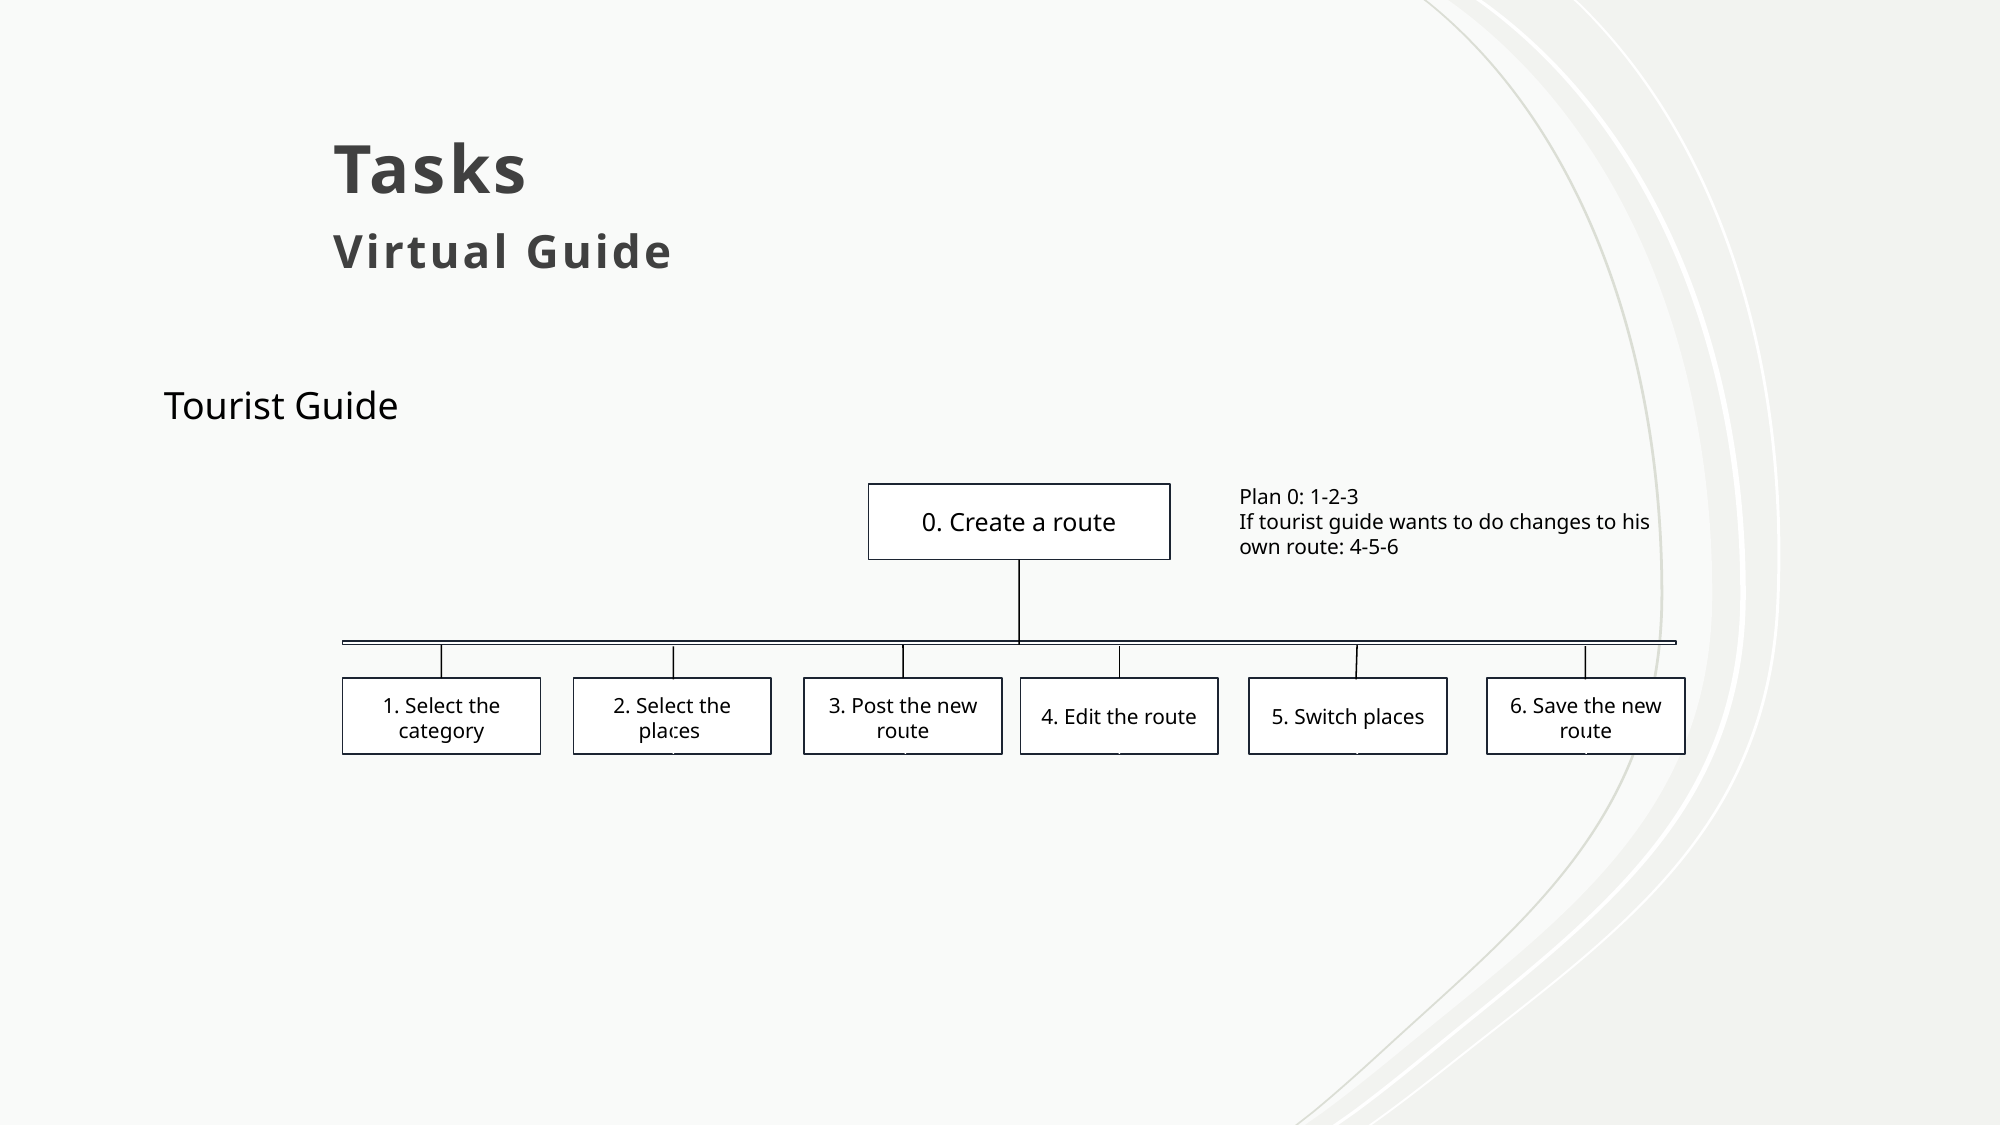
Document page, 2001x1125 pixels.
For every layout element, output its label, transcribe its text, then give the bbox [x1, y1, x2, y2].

text_box 2. Select the places [573, 678, 771, 754]
text_box Plan 0: 1-2-3 If tourist guide wants to do changes to his own route: 4-5-6 [1224, 468, 1686, 601]
text_box 5. Switch places [1249, 678, 1447, 754]
text_box Tourist Guide [149, 374, 1150, 436]
text_box 1. Select the category [343, 678, 540, 754]
text_box 4. Edit the route [1020, 678, 1218, 754]
title Tasks Virtual Guide [315, 72, 1441, 294]
text_box [0, 0, 2000, 1125]
text_box 0. Create a route [868, 484, 1170, 560]
text_box 3. Post the new route [804, 678, 1002, 754]
text_box 6. Save the new route [1487, 678, 1685, 754]
